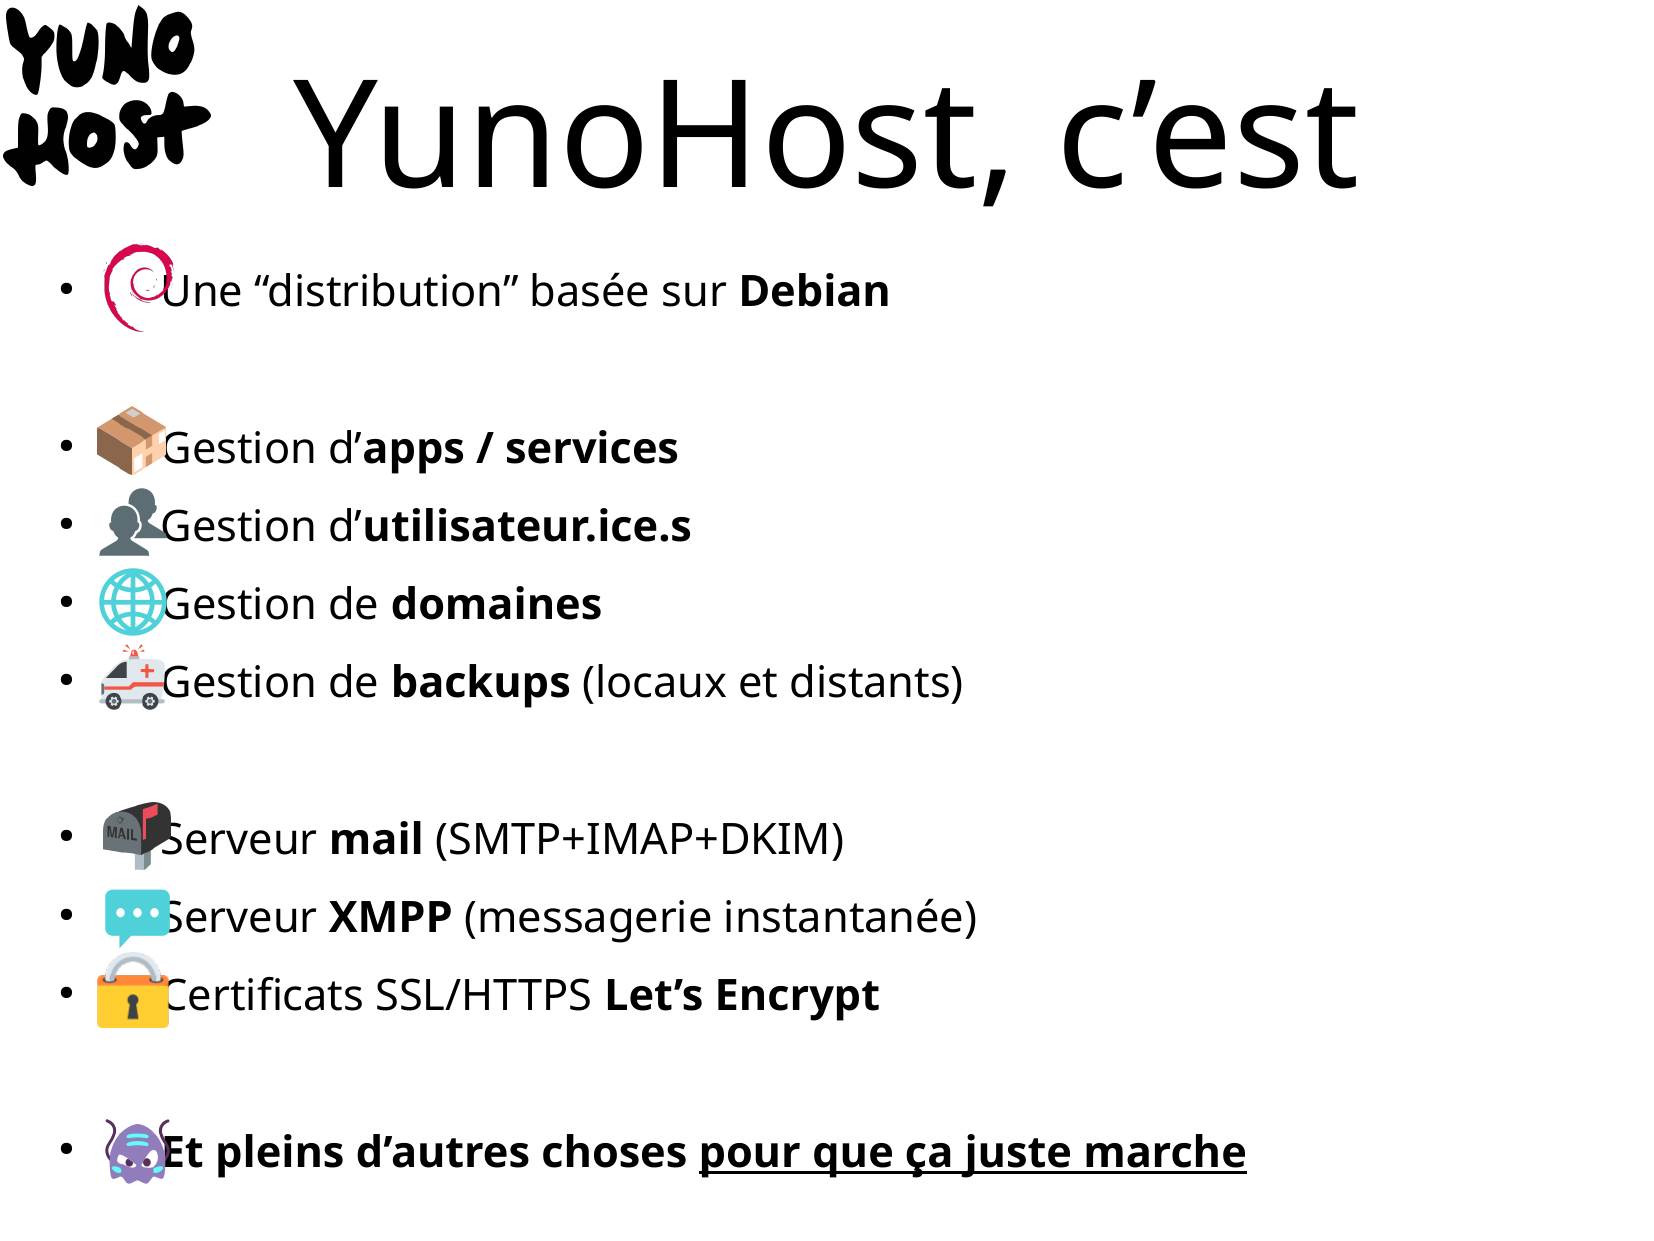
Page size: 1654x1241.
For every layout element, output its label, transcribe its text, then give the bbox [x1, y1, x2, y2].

picture [99, 243, 175, 334]
list Une “distribution” basée sur Debian Gestion d’apps / services Gestion d’utilisateur.ice.s Gestion de domaines Gestion de backups (locaux et distants) Serveur mail (SMTP+IMAP+DKIM) Serveur XMPP (messagerie instantanée) Certificats SSL/HTTPS Let’s Encrypt Et pleins d’autres choses pour que ça juste marche [47, 260, 1606, 1186]
picture [103, 1117, 171, 1186]
picture [103, 802, 171, 871]
picture [3, 5, 211, 186]
picture [97, 486, 169, 557]
picture [95, 884, 171, 1028]
picture [97, 406, 166, 475]
title YunoHost, c’est [82, 25, 1571, 233]
picture [97, 566, 169, 637]
picture [97, 642, 166, 711]
